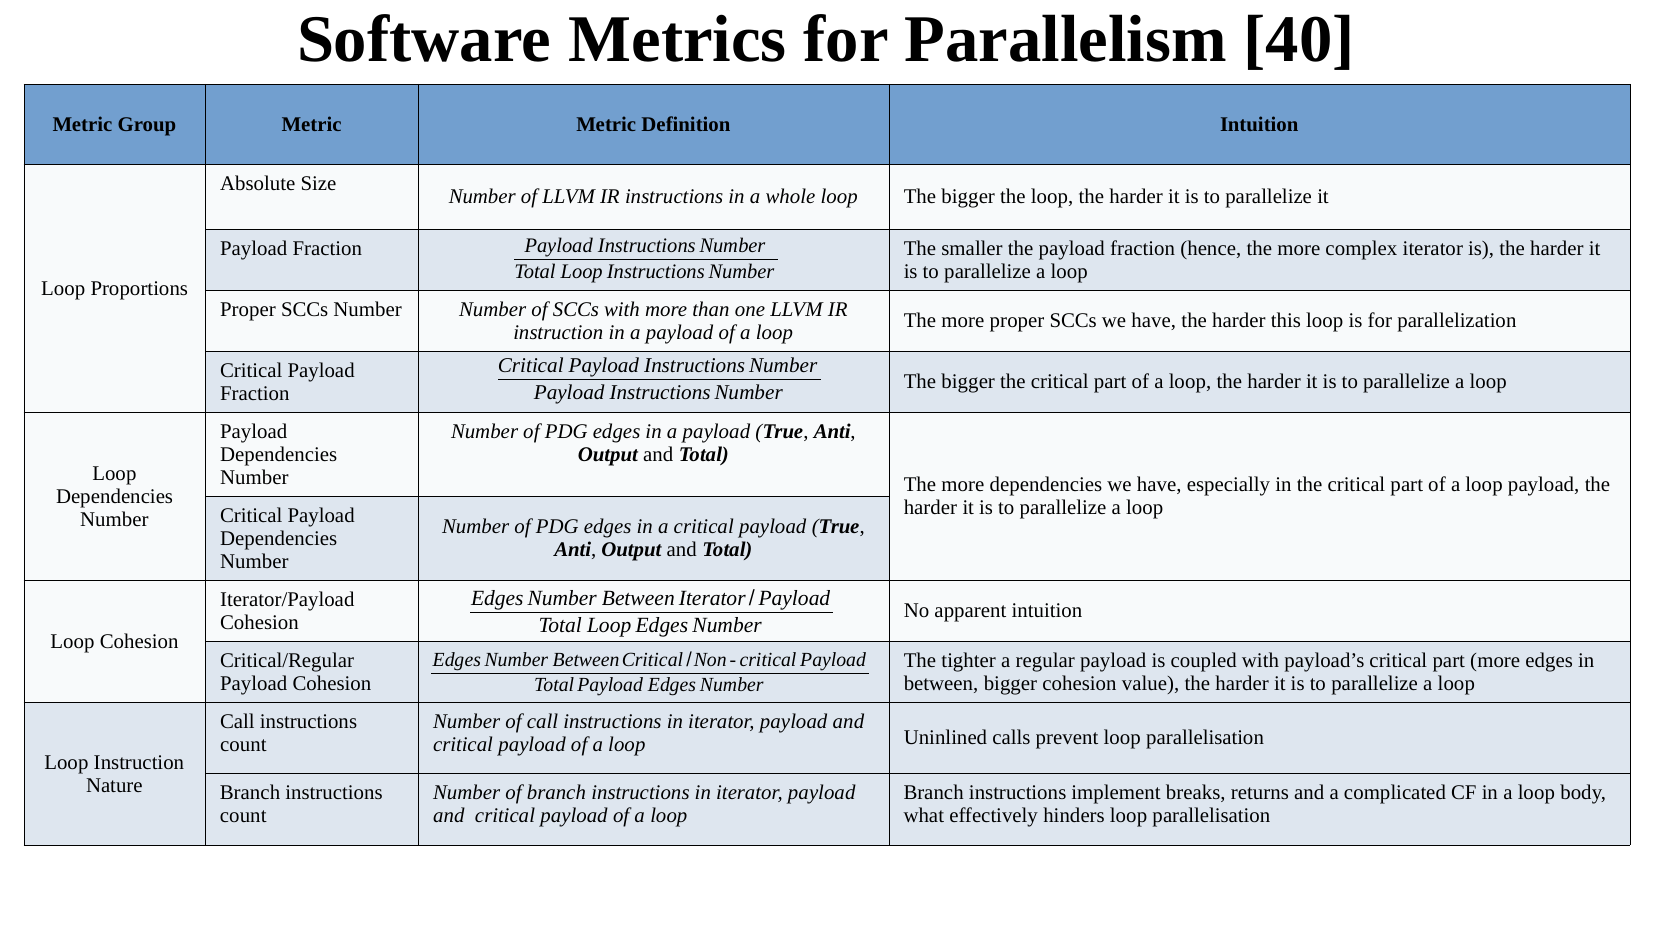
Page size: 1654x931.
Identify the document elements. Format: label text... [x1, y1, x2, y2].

table_cell Critical Payload Fraction [206, 352, 418, 412]
table_cell Number of PDG edges in a payload (True, Anti, Output and Total) [419, 413, 889, 496]
table_cell Absolute Size [206, 165, 418, 229]
table_cell The bigger the critical part of a loop, the harder it is to parallelize a loop [890, 352, 1630, 412]
table_cell Loop Dependencies Number [25, 413, 205, 580]
table_cell The smaller the payload fraction (hence, the more complex iterator is), the harder it is to parallelize a loop [890, 230, 1630, 290]
table_cell The bigger the loop, the harder it is to parallelize it [890, 165, 1630, 229]
table_cell The more proper SCCs we have, the harder this loop is for parallelization [890, 291, 1630, 351]
table_cell Loop Cohesion [25, 581, 205, 702]
table_cell Number of SCCs with more than one LLVM IR instruction in a payload of a loop [419, 291, 889, 351]
table_cell Critical Payload Dependencies Number [206, 497, 418, 580]
table_header Metric [206, 85, 418, 164]
table_cell Uninlined calls prevent loop parallelisation [890, 703, 1630, 773]
table_cell [419, 352, 889, 412]
table_cell Number of LLVM IR instructions in a whole loop [419, 165, 889, 229]
table_cell Iterator/Payload Cohesion [206, 581, 418, 641]
table_cell Payload Fraction [206, 230, 418, 290]
table_cell Branch instructions implement breaks, returns and a complicated CF in a loop body, what effectively hinders loop parallelisation [890, 774, 1630, 845]
table_cell Loop Proportions [25, 165, 205, 412]
title Software Metrics for Parallelism [40] [0, 0, 1654, 84]
table_cell Critical/Regular Payload Cohesion [206, 642, 418, 702]
table_cell Branch instructions count [206, 774, 418, 845]
table_cell Number of branch instructions in iterator, payload and critical payload of a loop [419, 774, 889, 845]
table_header Metric Group [25, 85, 205, 164]
table_cell No apparent intuition [890, 581, 1630, 641]
table_header Intuition [890, 85, 1630, 164]
chart [491, 354, 827, 405]
chart [425, 649, 875, 697]
chart [507, 234, 784, 284]
table_cell Proper SCCs Number [206, 291, 418, 351]
table_cell Payload Dependencies Number [206, 413, 418, 496]
table_cell Loop Instruction Nature [25, 703, 205, 845]
table_cell [419, 230, 889, 290]
chart [462, 586, 839, 638]
table_cell Number of call instructions in iterator, payload and critical payload of a loop [419, 703, 889, 773]
table_header Metric Definition [419, 85, 889, 164]
table_cell [419, 642, 889, 702]
table_cell Number of PDG edges in a critical payload (True, Anti, Output and Total) [419, 497, 889, 580]
table_cell [419, 581, 889, 641]
table_cell Call instructions count [206, 703, 418, 773]
table_cell The more dependencies we have, especially in the critical part of a loop payload, the harder it is to parallelize a loop [890, 413, 1630, 580]
table_cell The tighter a regular payload is coupled with payload’s critical part (more edges in between, bigger cohesion value), the harder it is to parallelize a loop [890, 642, 1630, 702]
